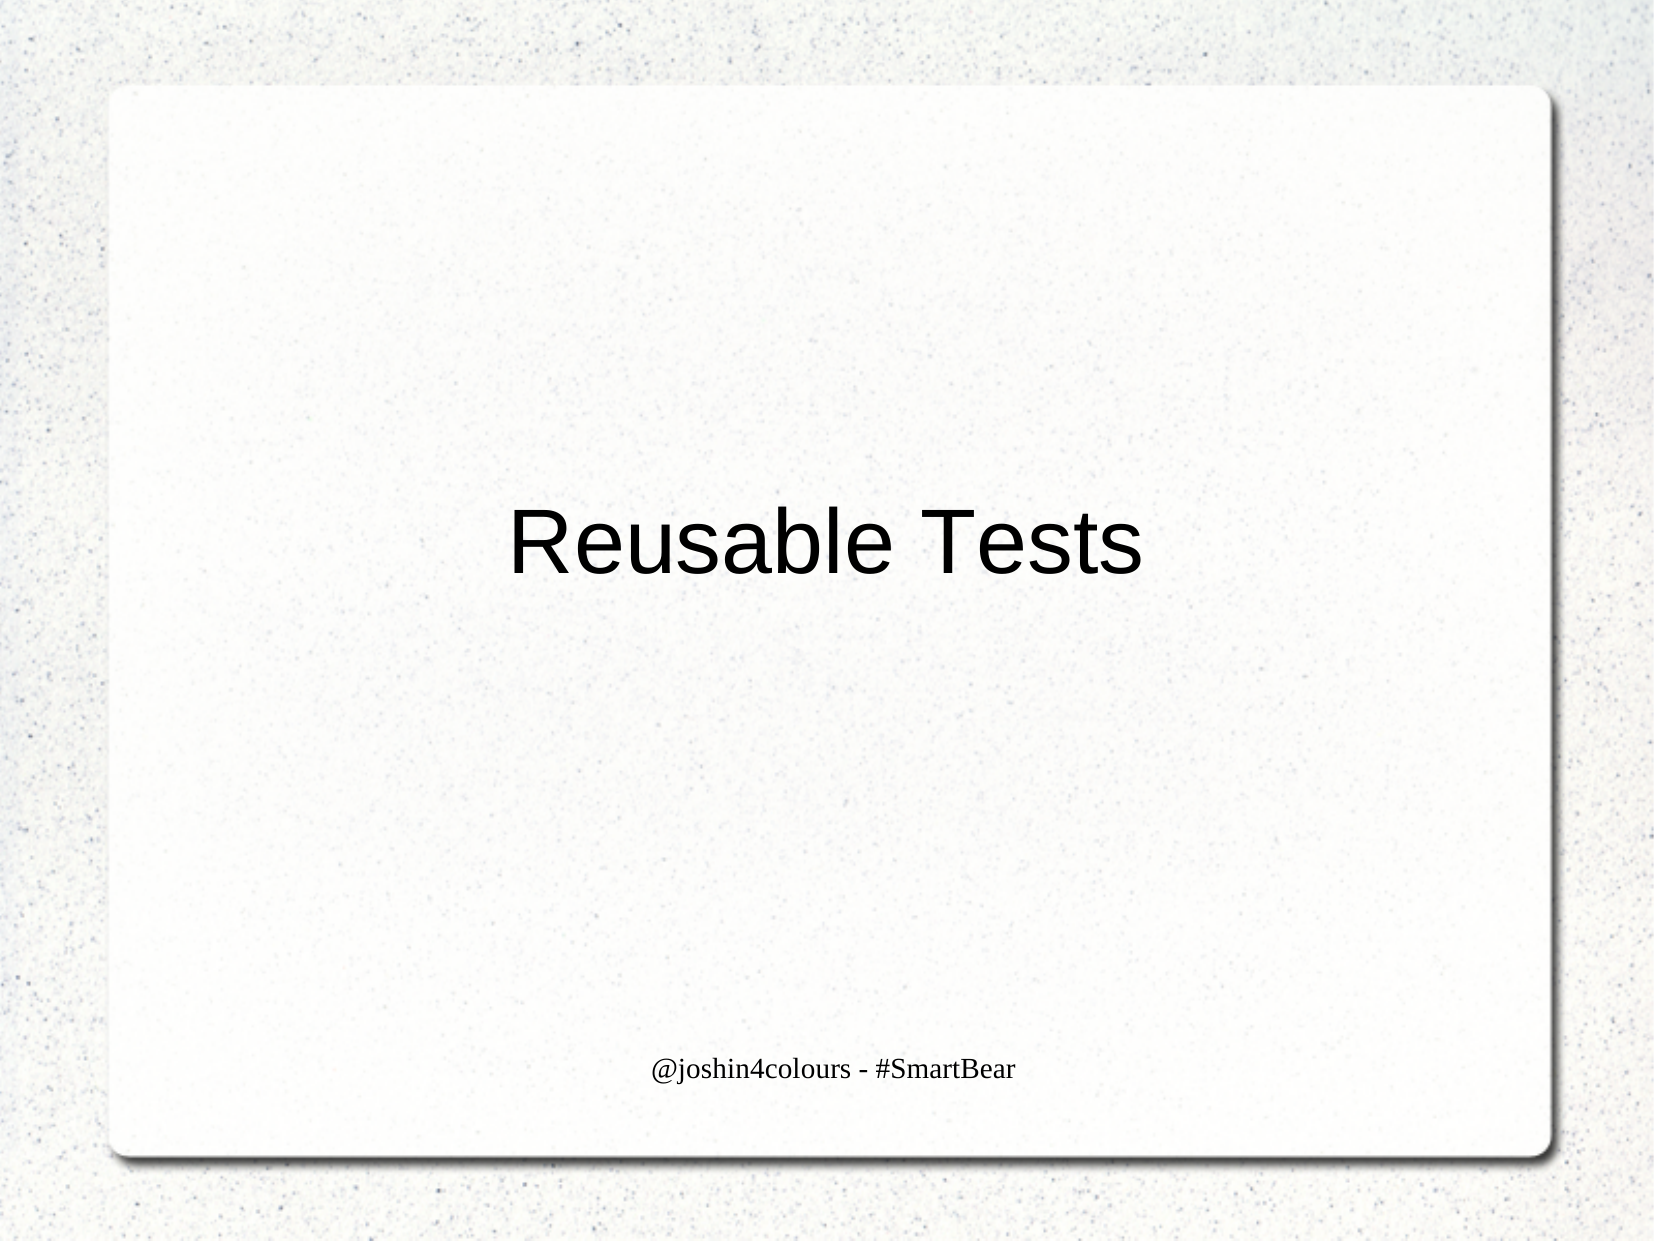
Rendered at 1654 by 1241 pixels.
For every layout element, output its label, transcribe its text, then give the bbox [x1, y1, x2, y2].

subtitle Reusable Tests [118, 96, 1536, 987]
picture [0, 0, 1654, 1241]
